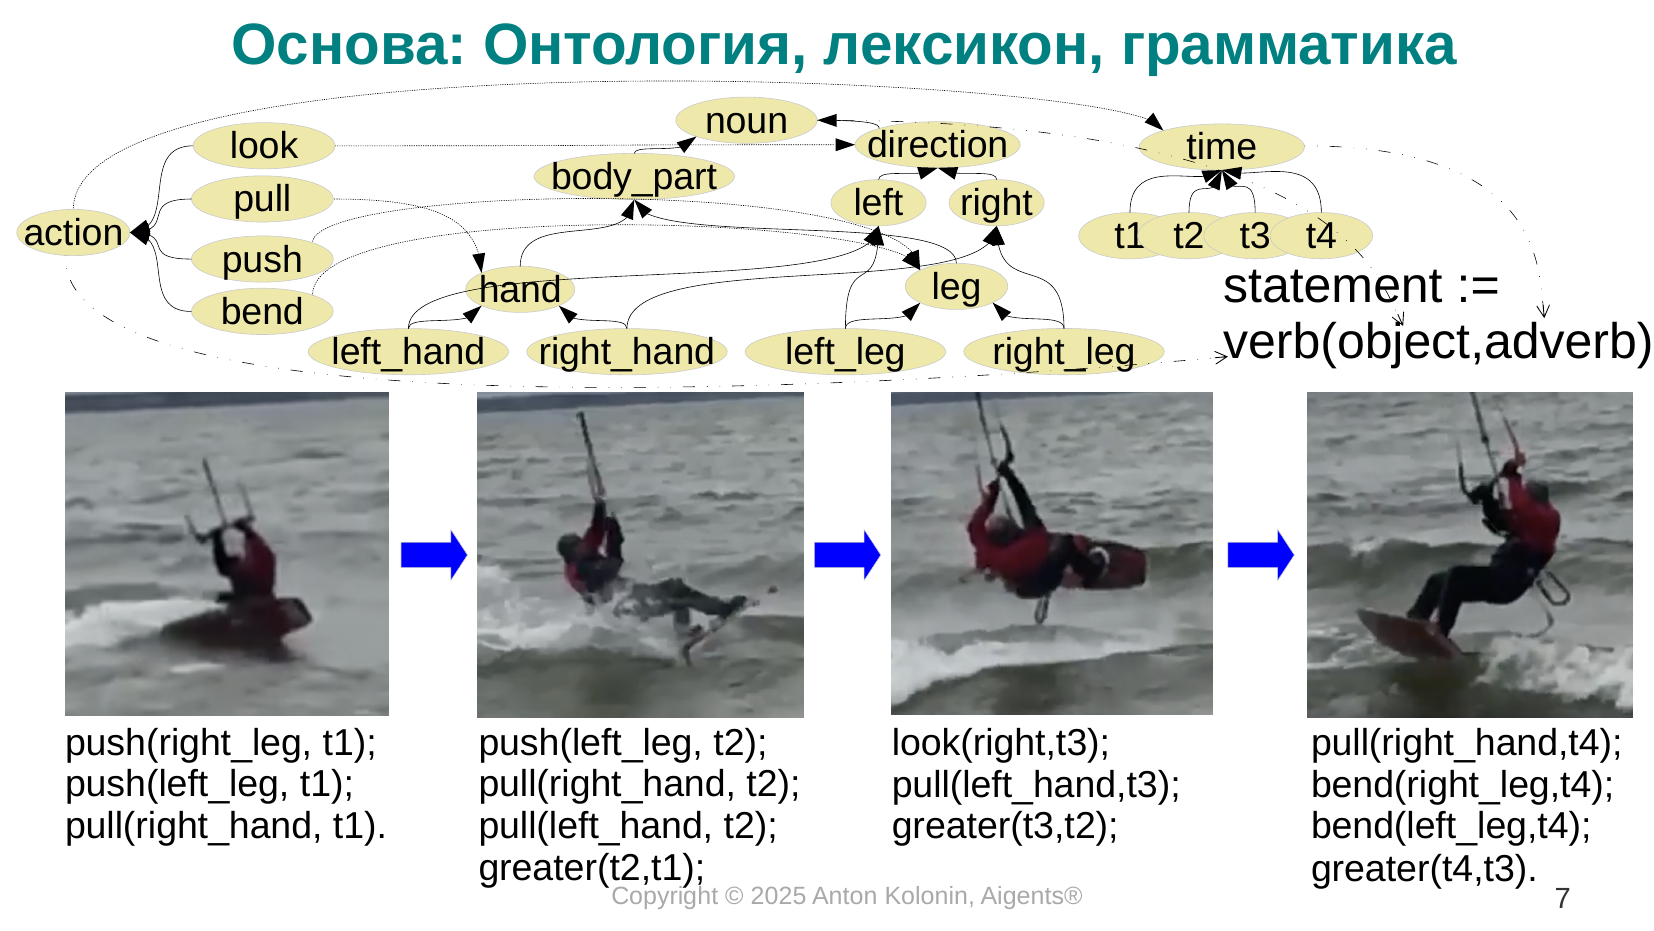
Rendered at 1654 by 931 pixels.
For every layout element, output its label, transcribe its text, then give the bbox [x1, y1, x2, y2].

text_box [1227, 529, 1295, 581]
text_box push [227, 254, 237, 270]
text_box action [16, 209, 130, 256]
text_box hand [545, 284, 555, 300]
text_box direction [855, 121, 1021, 168]
text_box t2 [1137, 212, 1222, 259]
text_box Основа: Онтология, лексикон, грамматика [0, 0, 1654, 86]
text_box [401, 529, 468, 581]
text_box look(right,t3); pull(left_hand,t3); greater(t3,t2); [877, 713, 1197, 855]
text_box right_leg [963, 328, 1165, 375]
text_box pull(right_hand,t4); bend(right_leg,t4); bend(left_leg,t4); greater(t4,t3). [1296, 713, 1649, 897]
text_box hand [466, 280, 575, 313]
text_box noun [675, 97, 818, 144]
text_box left_leg [889, 346, 899, 362]
text_box time [1139, 123, 1305, 170]
picture [65, 392, 389, 713]
picture [1307, 392, 1633, 713]
text_box left_leg [745, 328, 946, 375]
text_box body_part [533, 153, 735, 200]
text_box bend [191, 288, 334, 335]
text_box t1 [1078, 212, 1159, 259]
picture [477, 392, 804, 713]
text_box push [191, 235, 334, 283]
text_box hand [465, 266, 568, 291]
text_box t3 [1203, 212, 1288, 250]
text_box statement := verb(object,adverb) [1208, 250, 1654, 377]
text_box hand [504, 292, 514, 300]
text_box [814, 529, 881, 581]
text_box leg [905, 263, 1008, 310]
text_box push(right_leg, t1); push(left_leg, t1); pull(right_hand, t1). [50, 713, 403, 855]
text_box push(left_leg, t2); pull(right_hand, t2); pull(left_hand, t2); greater(t2,t1); [463, 713, 817, 897]
text_box pull [191, 175, 334, 223]
text_box t4 [1270, 212, 1373, 250]
text_box right_hand [526, 328, 728, 375]
picture [891, 392, 1213, 715]
text_box right [949, 179, 1045, 226]
text_box look [193, 122, 335, 169]
text_box left_hand [308, 328, 509, 375]
text_box left [830, 179, 927, 226]
